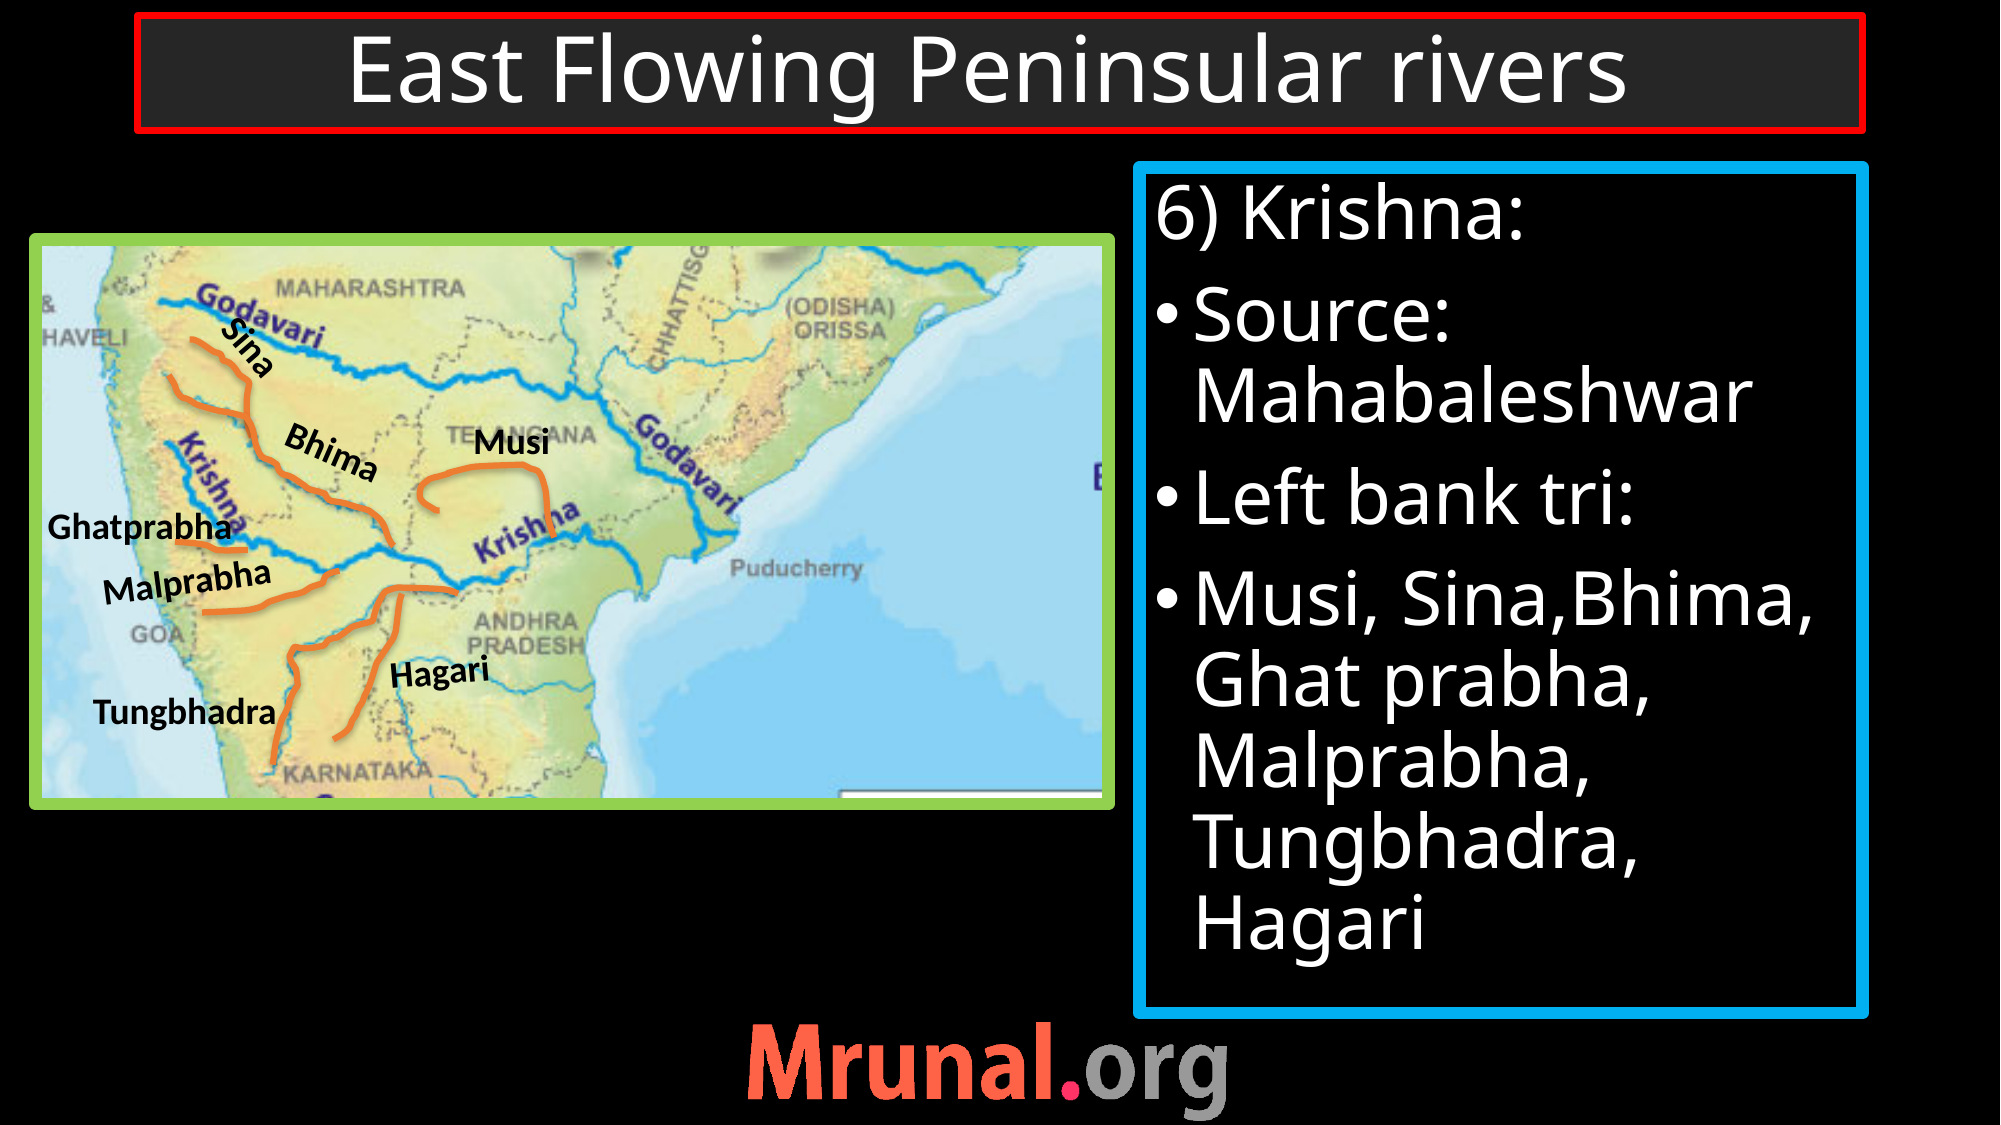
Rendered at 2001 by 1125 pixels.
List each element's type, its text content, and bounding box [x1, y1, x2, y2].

list 6) Krishna: Source: Mahabaleshwar Left bank tri: Musi, Sina,Bhima, Ghat prabha, Malprabha, Tungbhadra, Hagari [1139, 167, 1863, 1014]
text_box Tungbhadra [78, 679, 298, 740]
text_box Hagari [372, 627, 582, 706]
text_box Sina [198, 290, 348, 449]
text_box Malprabha [83, 535, 296, 623]
text_box Ghatprabha [33, 495, 252, 555]
text_box Musi [458, 409, 617, 470]
picture [741, 1005, 1230, 1125]
picture [41, 245, 1103, 798]
title East Flowing Peninsular rivers [137, 15, 1863, 131]
text_box Bhima [263, 419, 433, 516]
